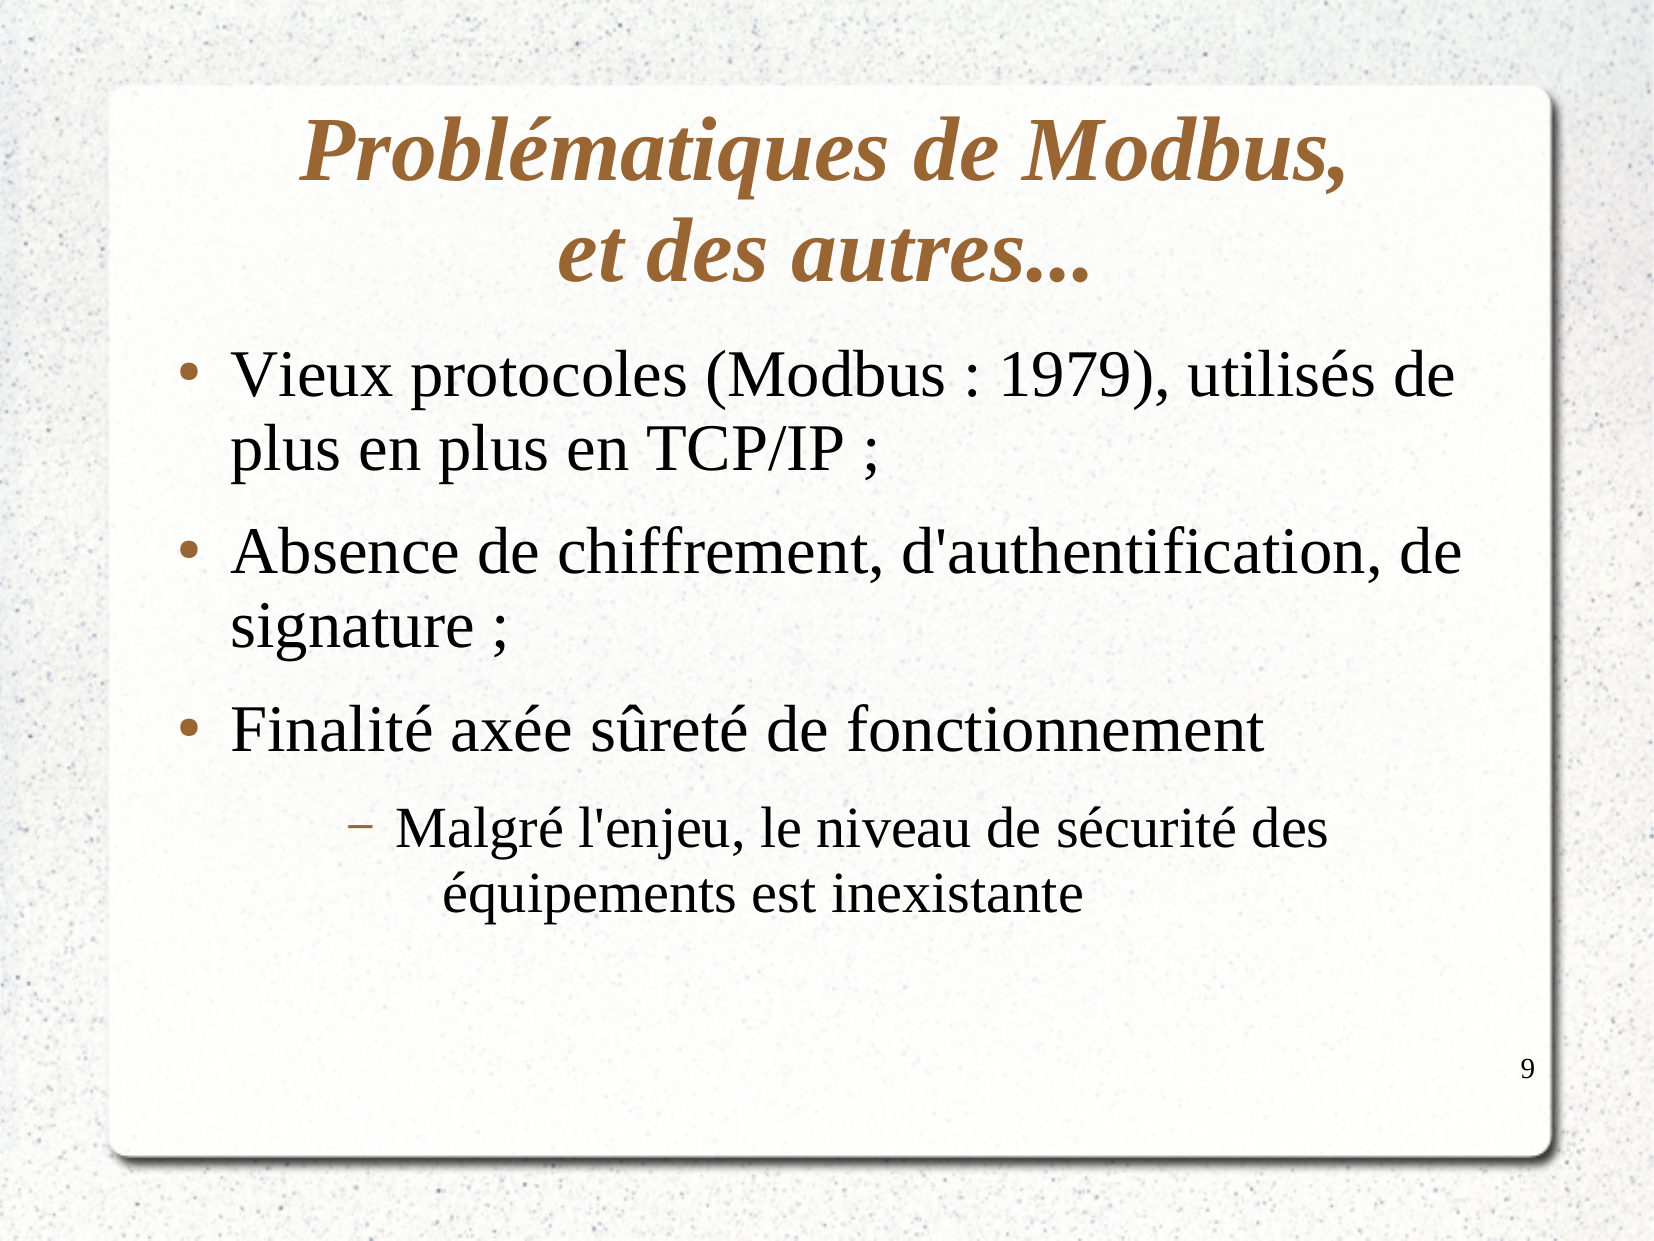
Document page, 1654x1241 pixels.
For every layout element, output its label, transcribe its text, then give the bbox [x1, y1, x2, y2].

list Vieux protocoles (Modbus : 1979), utilisés de plus en plus en TCP/IP ; Absence de chiffrement, d'authentification, de signature ; Finalité axée sûreté de fonctionnement Malgré l'enjeu, le niveau de sécurité des équipements est inexistante [159, 336, 1518, 1056]
picture [0, 0, 1654, 1241]
title Problématiques de Modbus, et des autres... [118, 96, 1536, 304]
